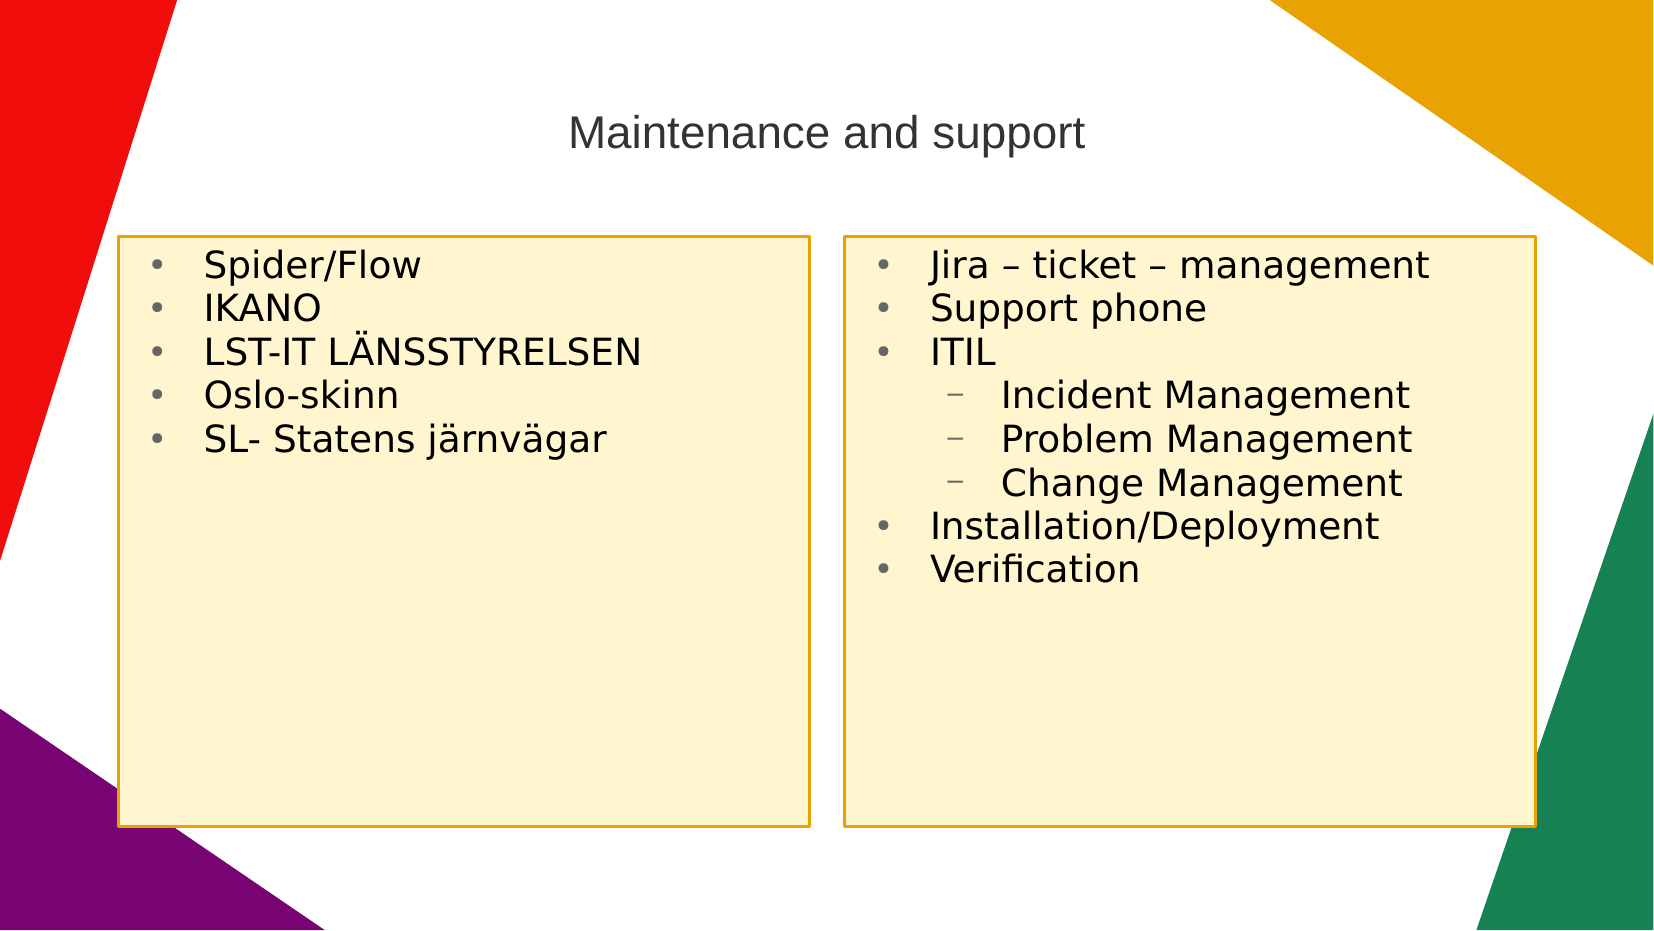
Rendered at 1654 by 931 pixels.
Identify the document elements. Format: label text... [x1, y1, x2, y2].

title Maintenance and support [118, 59, 1536, 207]
text_box Spider/Flow IKANO LST-IT LÄNSSTYRELSEN Oslo-skinn SL- Statens järnvägar [118, 236, 810, 827]
text_box Jira – ticket – management Support phone ITIL Incident Management Problem Management Change Management Installation/Deployment Verification [844, 236, 1536, 827]
